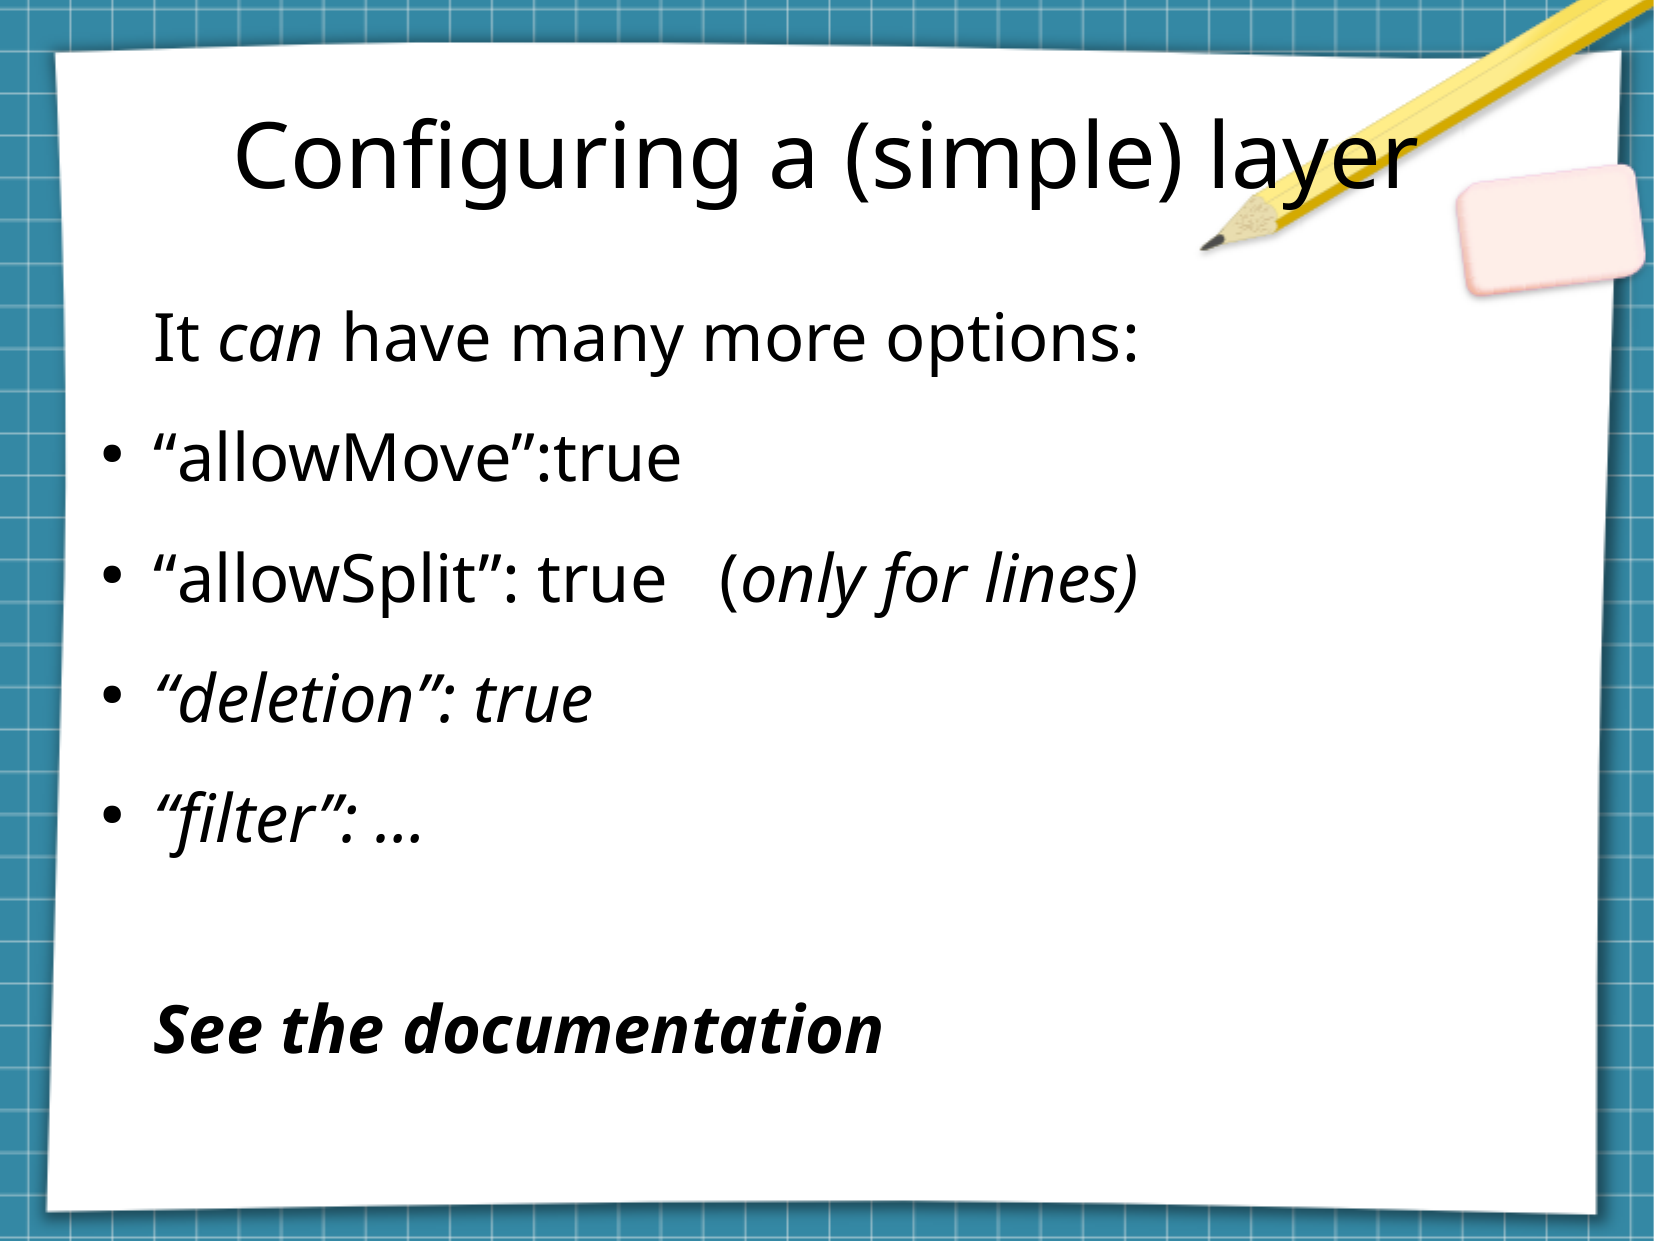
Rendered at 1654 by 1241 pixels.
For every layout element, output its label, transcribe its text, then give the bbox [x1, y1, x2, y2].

title Configuring a (simple) layer [82, 49, 1571, 257]
picture [0, 0, 1654, 1241]
list It can have many more options: “allowMove”:true “allowSplit”: true (only for lines) “deletion”: true “filter”: … See the documentation [82, 290, 1571, 1138]
